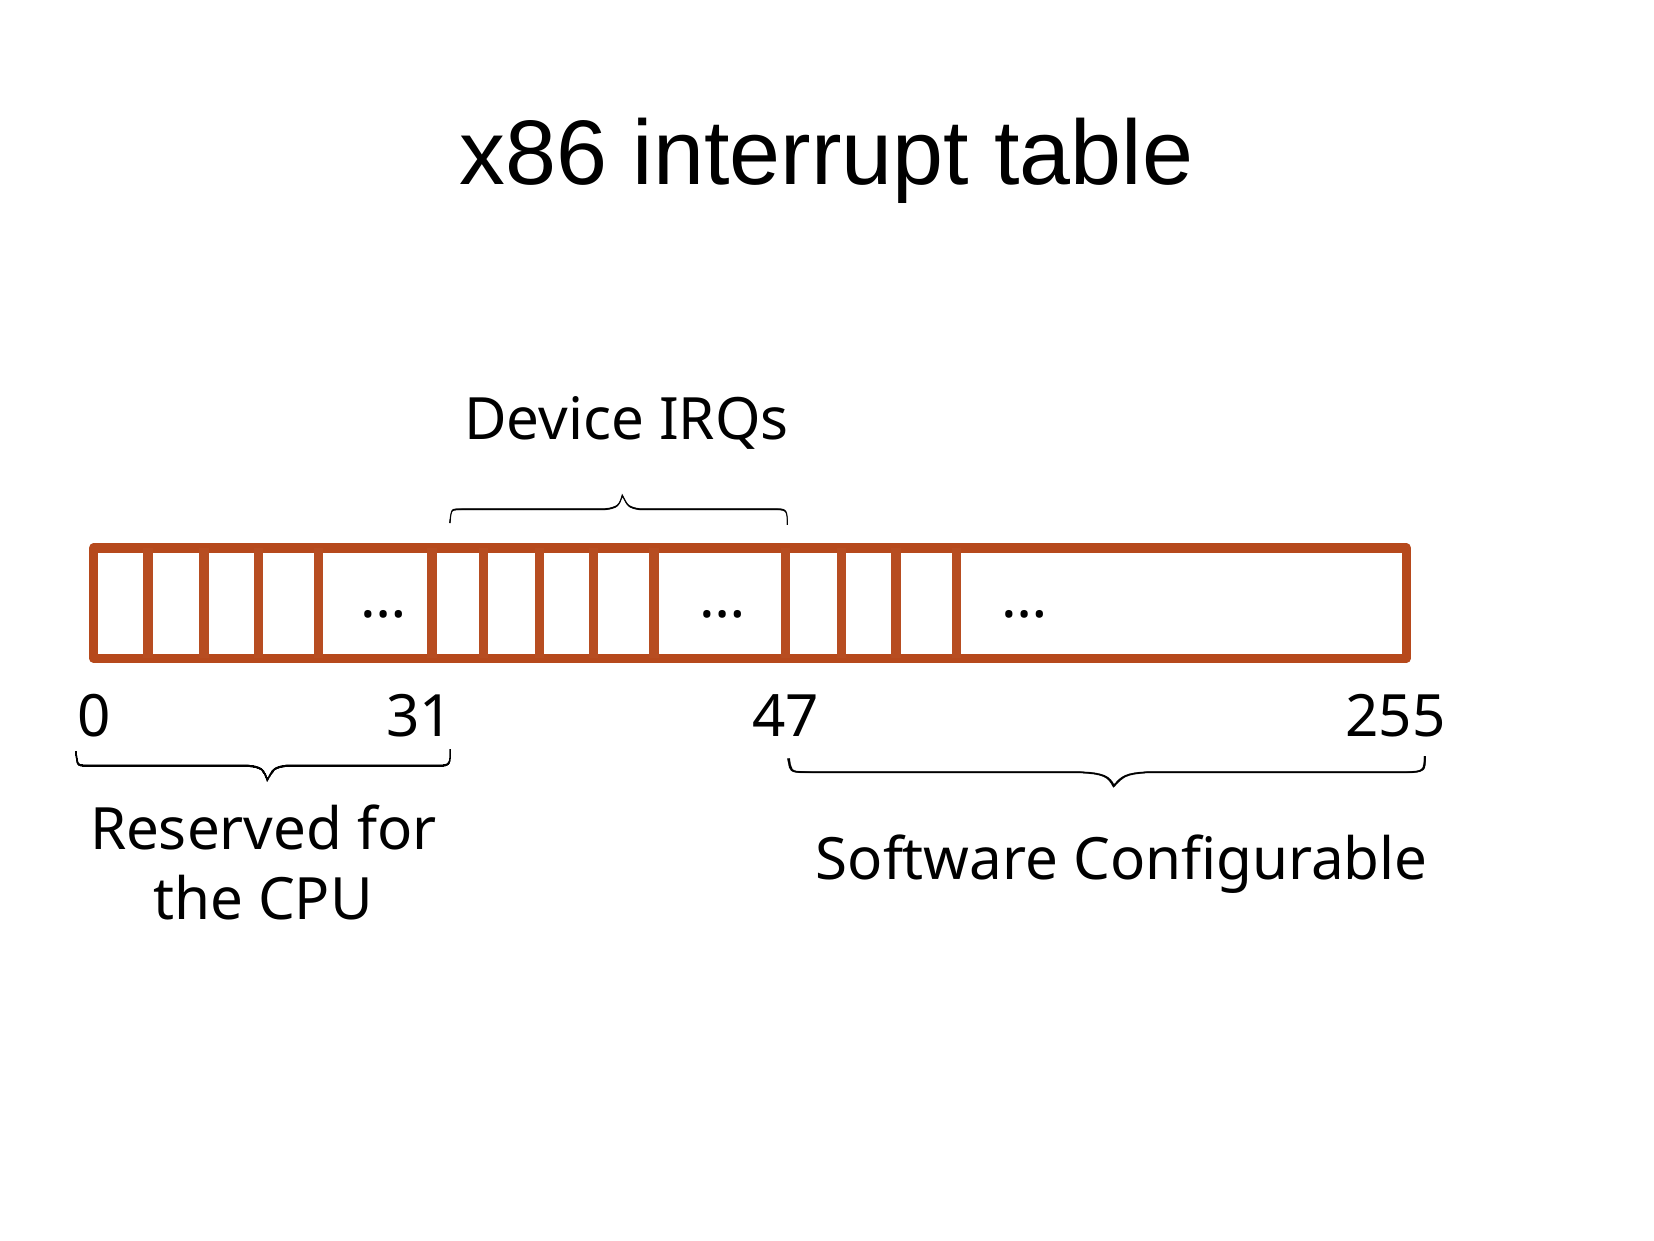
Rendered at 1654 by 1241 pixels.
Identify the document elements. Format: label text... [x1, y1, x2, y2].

text_box 255 [1330, 670, 1461, 756]
text_box Device IRQs [449, 373, 804, 459]
text_box 0 [62, 670, 126, 756]
picture [787, 756, 1426, 788]
text_box 31 [371, 670, 469, 756]
text_box … [684, 552, 761, 637]
text_box Software Configurable [801, 814, 1443, 899]
title x86 interrupt table [82, 49, 1571, 257]
text_box … [986, 552, 1063, 637]
text_box … [345, 552, 421, 637]
picture [449, 493, 788, 526]
picture [75, 749, 451, 782]
text_box 47 [737, 670, 834, 756]
text_box Reserved for the CPU [51, 783, 475, 939]
